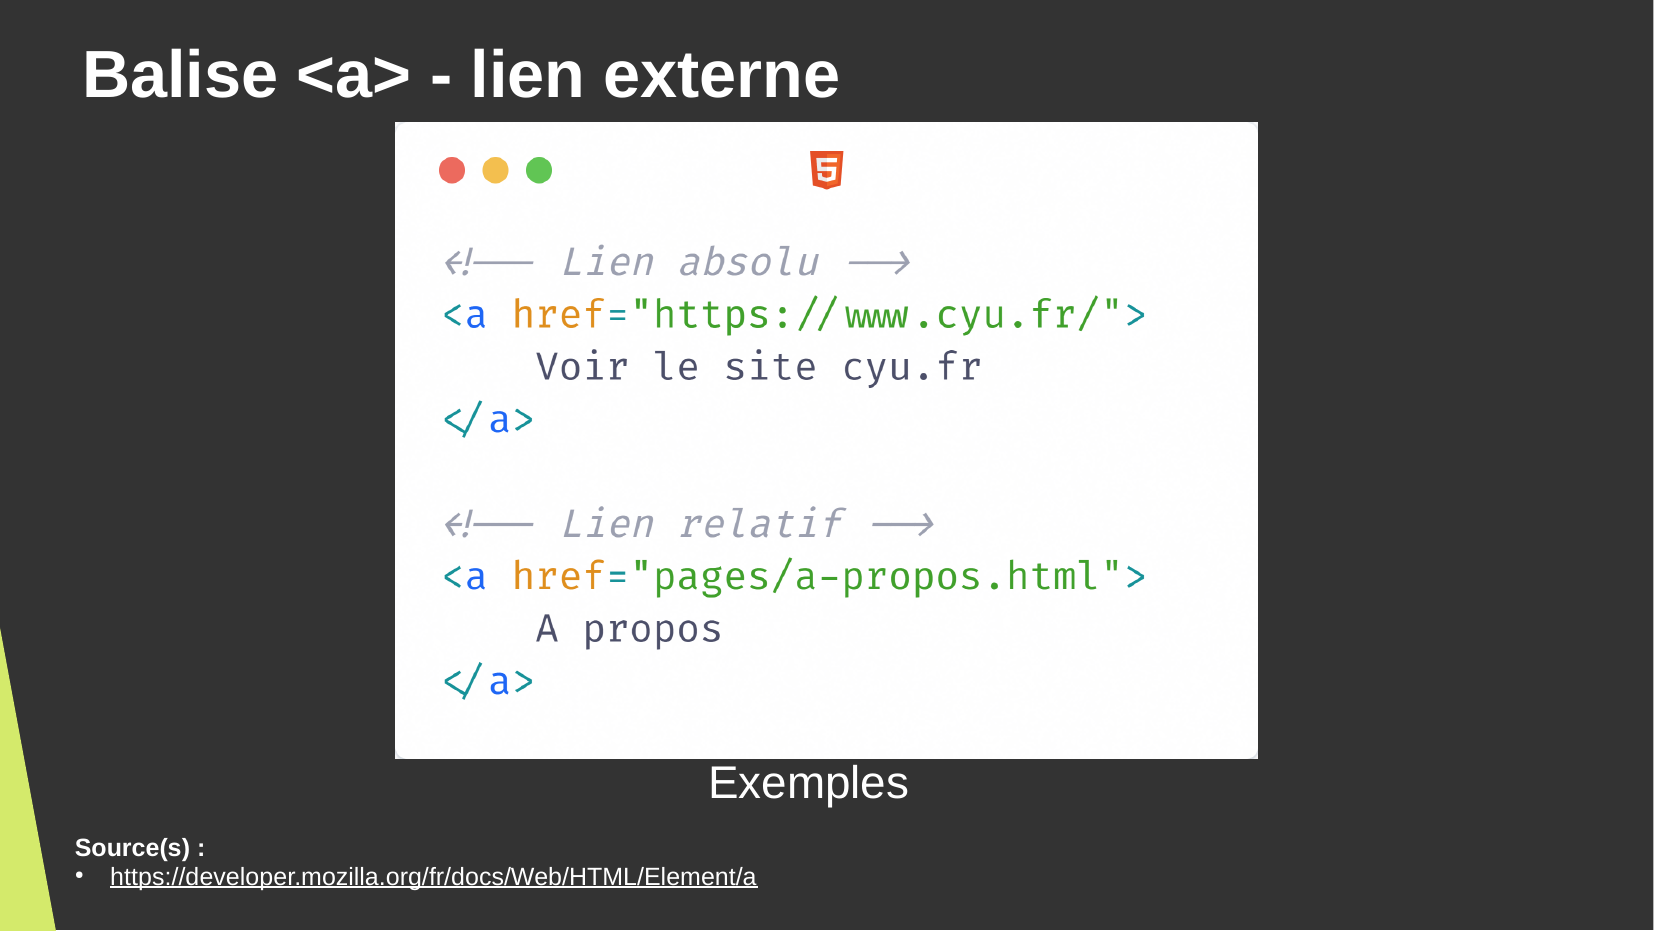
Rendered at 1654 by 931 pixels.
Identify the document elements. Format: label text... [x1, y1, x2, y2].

title Balise <a> - lien externe [82, 37, 1571, 114]
text_box Exemples [23, 750, 1595, 817]
text_box [0, 627, 56, 931]
picture [395, 122, 1258, 759]
text_box Source(s) : https://developer.mozilla.org/fr/docs/Web/HTML/Element/a [60, 826, 1546, 931]
